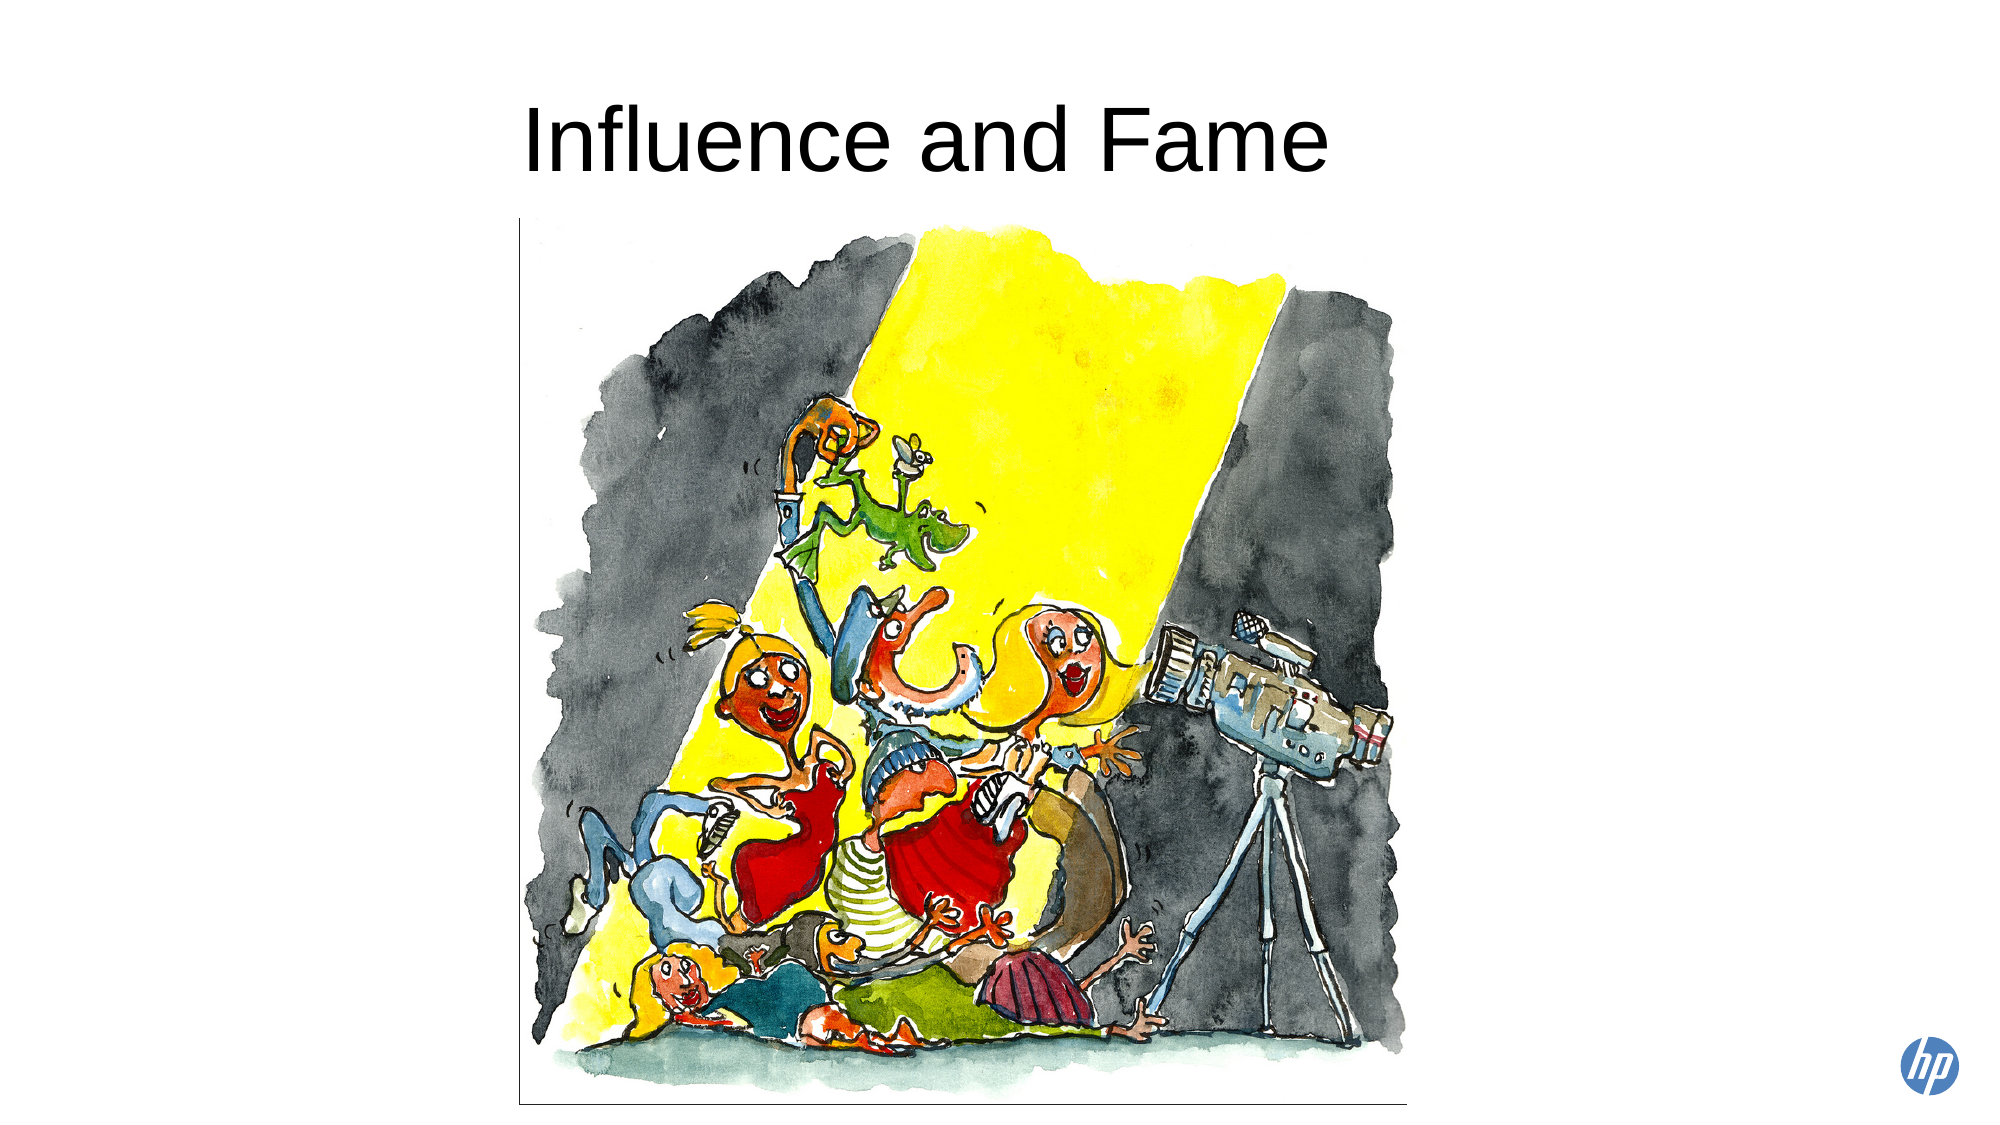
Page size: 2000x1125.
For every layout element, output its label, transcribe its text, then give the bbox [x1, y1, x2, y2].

picture [519, 218, 1407, 1105]
title Influence and Fame [177, 11, 1677, 267]
